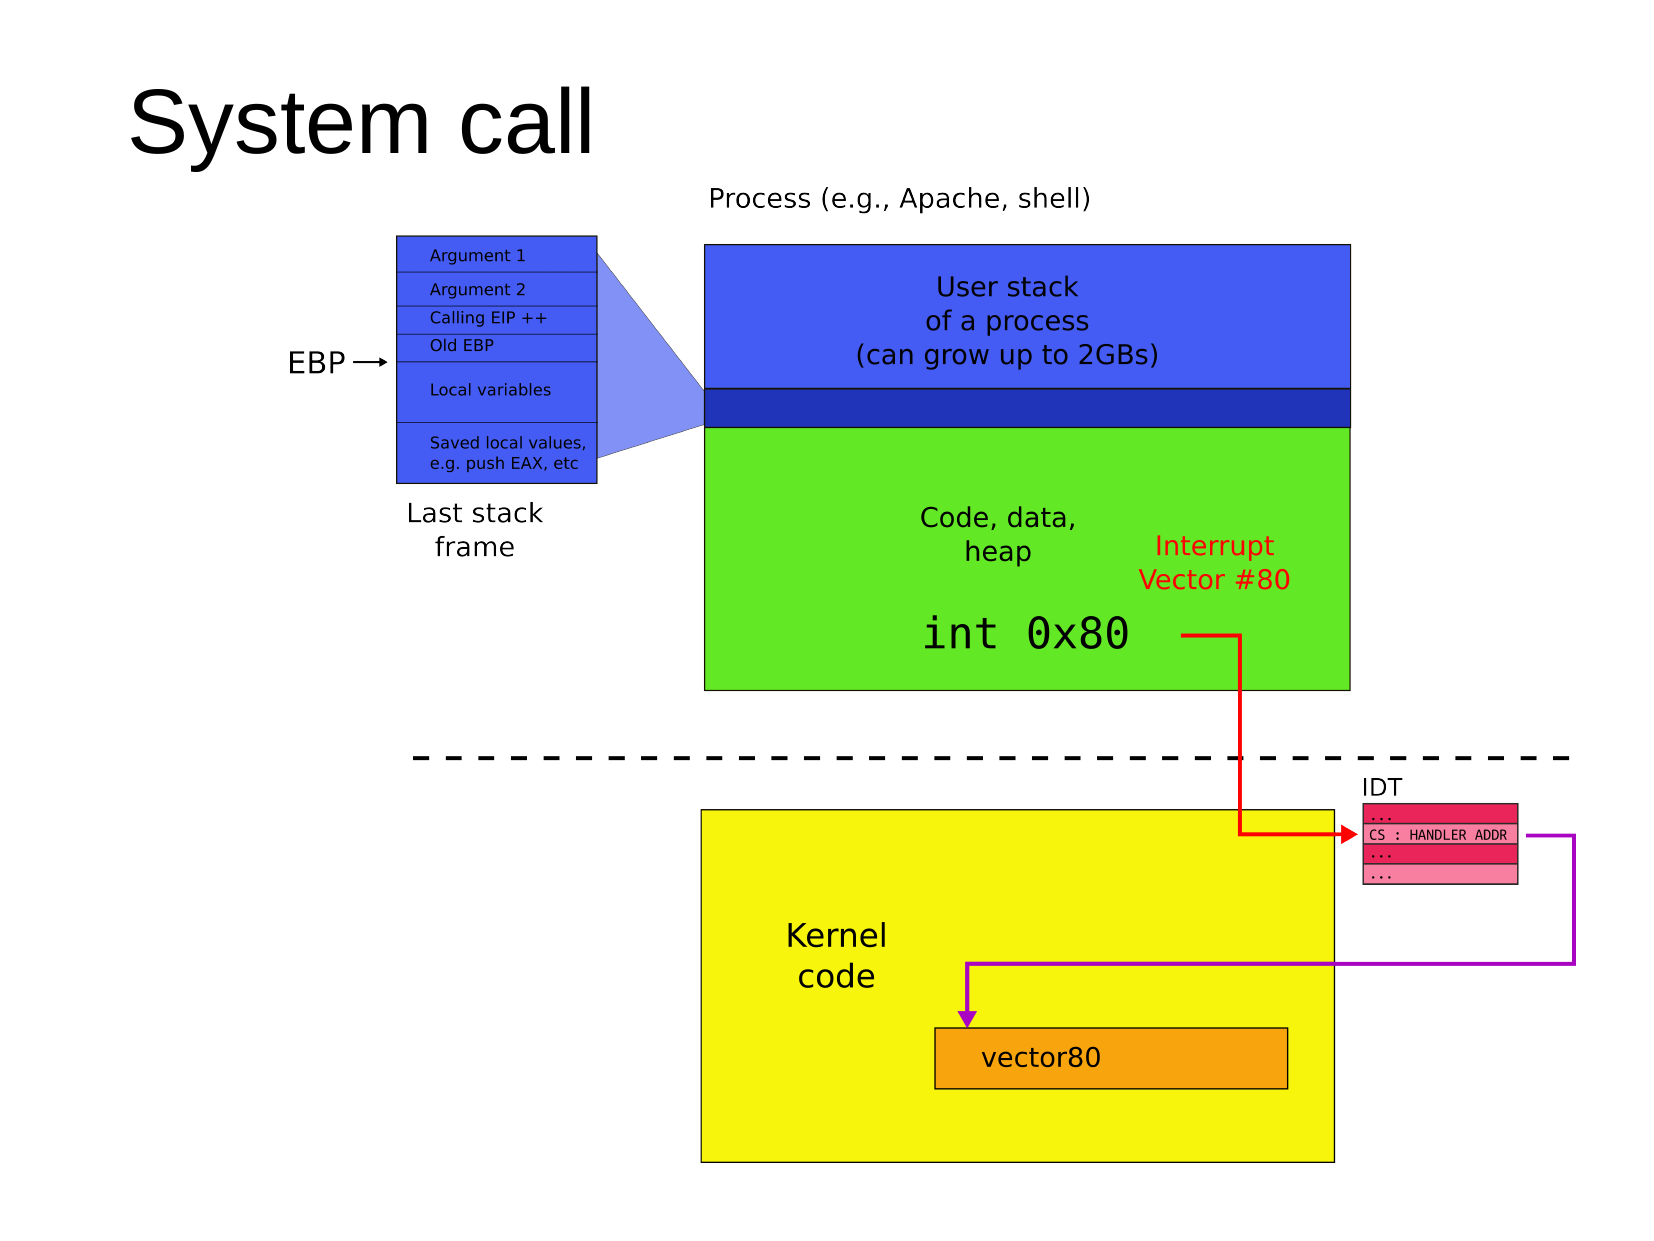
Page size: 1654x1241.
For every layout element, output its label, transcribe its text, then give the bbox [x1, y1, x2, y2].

picture [290, 187, 1576, 1163]
title System call [11, 37, 713, 208]
